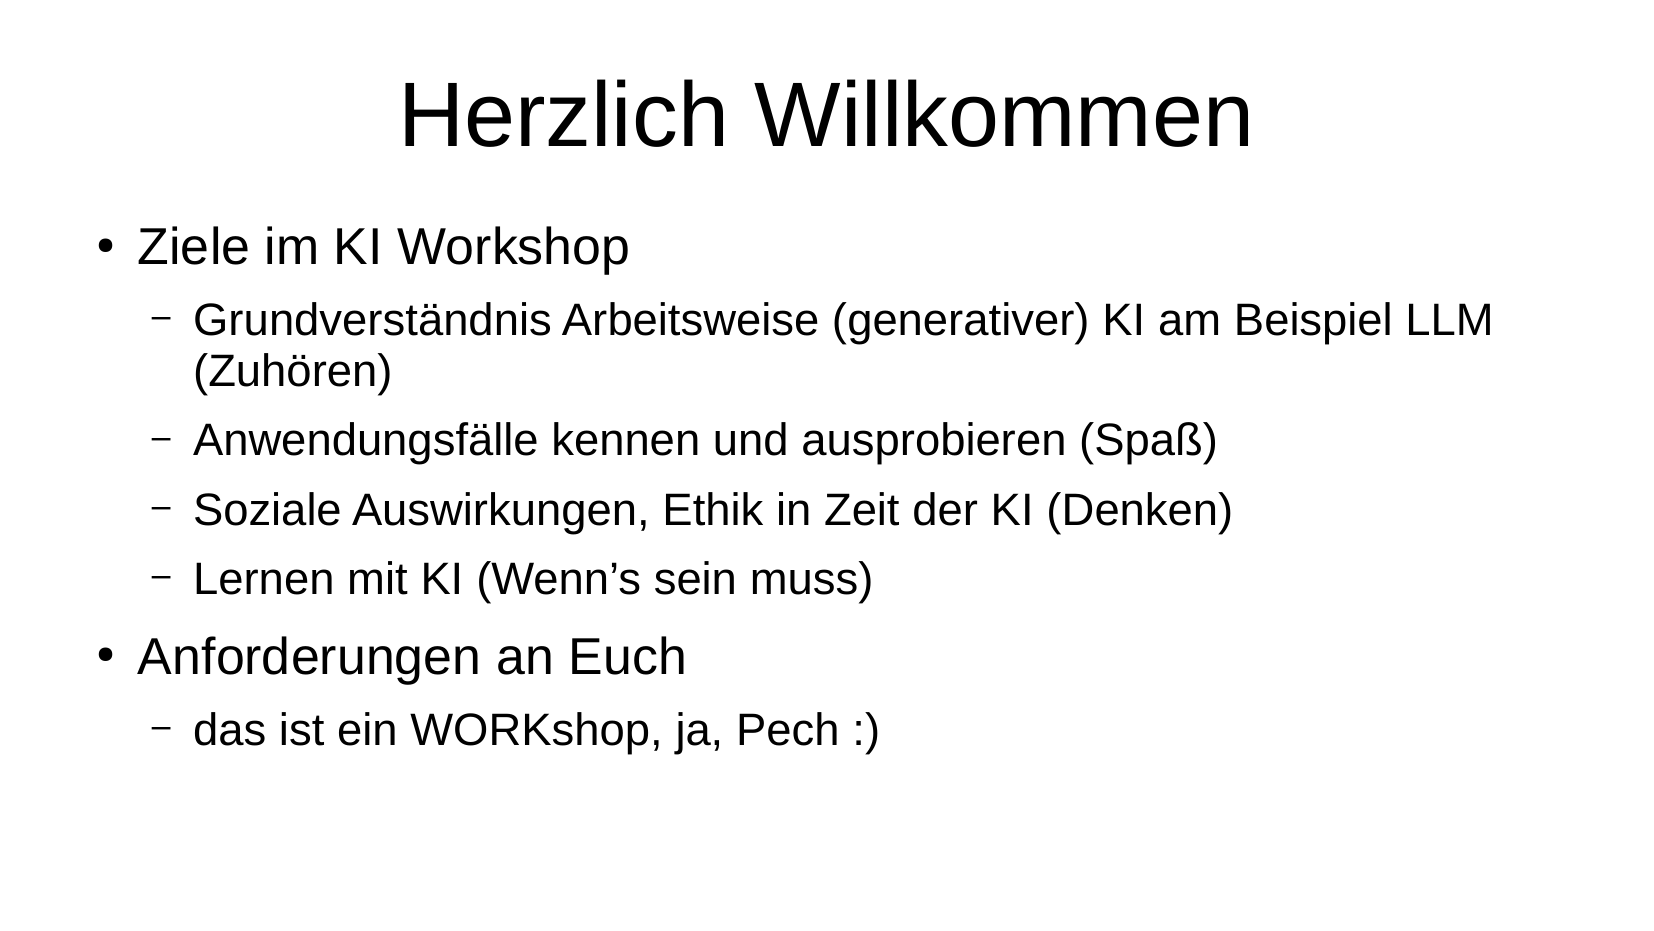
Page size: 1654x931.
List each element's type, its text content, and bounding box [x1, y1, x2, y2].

list Ziele im KI Workshop Grundverständnis Arbeitsweise (generativer) KI am Beispiel LLM (Zuhören) Anwendungsfälle kennen und ausprobieren (Spaß) Soziale Auswirkungen, Ethik in Zeit der KI (Denken) Lernen mit KI (Wenn’s sein muss) Anforderungen an Euch das ist ein WORKshop, ja, Pech :) [82, 217, 1571, 758]
title Herzlich Willkommen [82, 37, 1571, 193]
